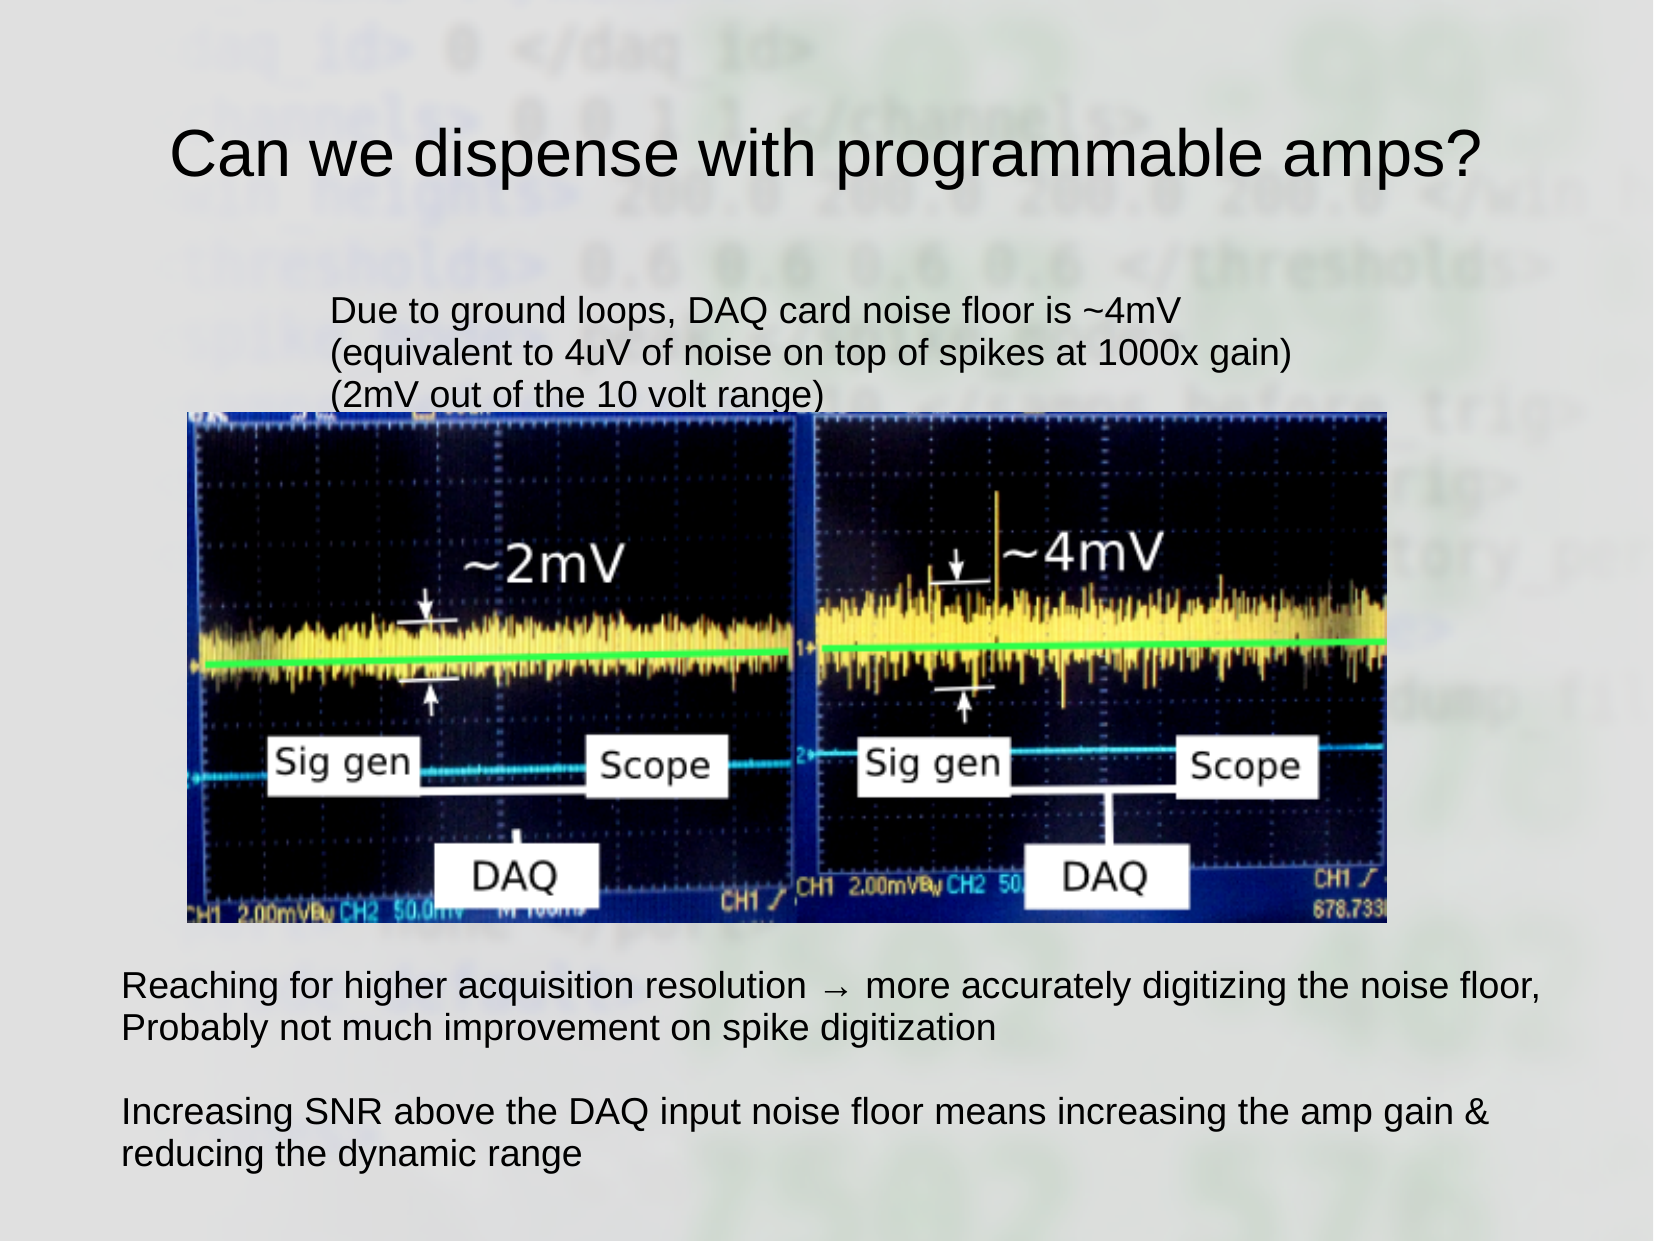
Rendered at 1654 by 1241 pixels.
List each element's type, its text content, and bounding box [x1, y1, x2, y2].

picture [0, 0, 1654, 1241]
text_box Due to ground loops, DAQ card noise floor is ~4mV (equivalent to 4uV of noise on top of spikes at 1000x gain)(2mV out of the 10 volt range) [315, 282, 1350, 412]
title Can we dispense with programmable amps? [82, 49, 1571, 257]
text_box Reaching for higher acquisition resolution → more accurately digitizing the noise floor, Probably not much improvement on spike digitization Increasing SNR above the DAQ input noise floor means increasing the amp gain & reducing the dynamic range [106, 957, 1569, 1205]
